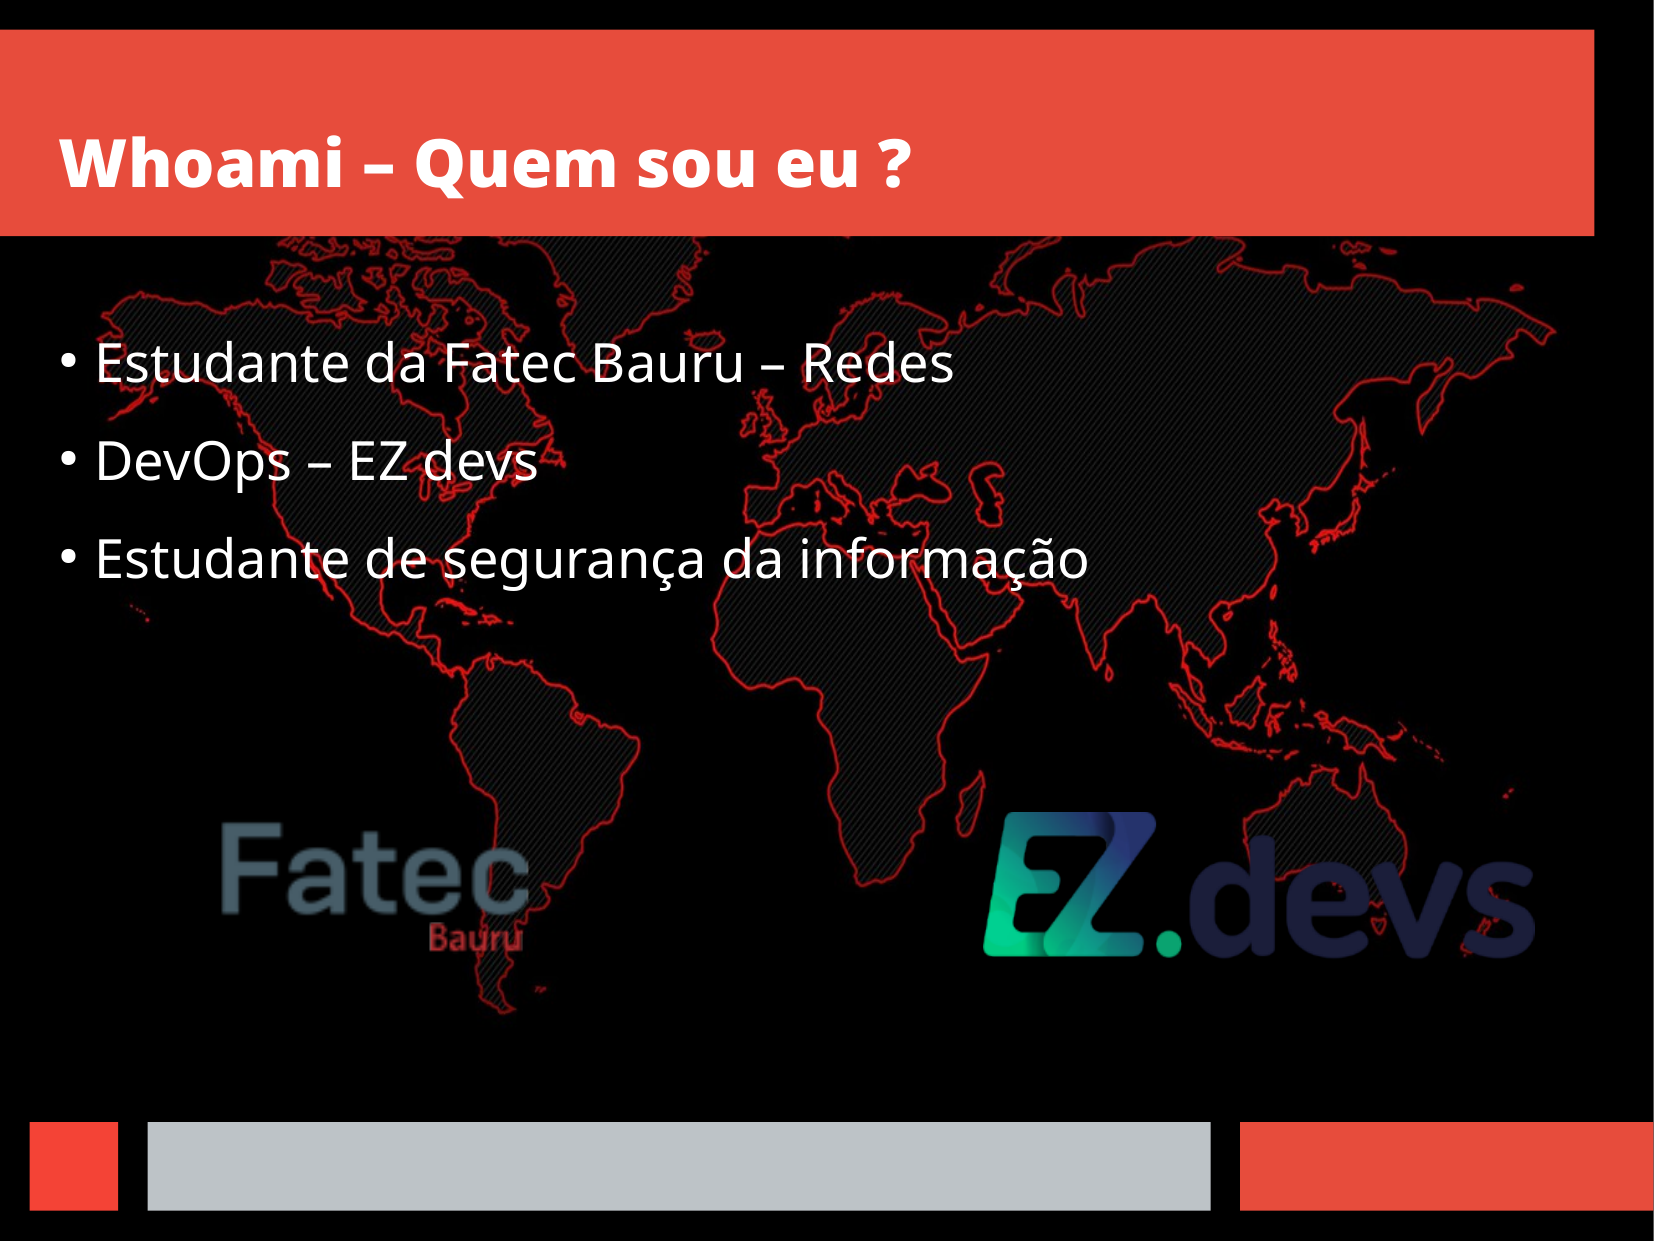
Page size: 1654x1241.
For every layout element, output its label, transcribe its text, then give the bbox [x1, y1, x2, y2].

title Whoami – Quem sou eu ? [59, 59, 1595, 207]
picture [0, 0, 1654, 1241]
list Estudante da Fatec Bauru – Redes DevOps – EZ devs Estudante de segurança da informação [59, 324, 1565, 1093]
